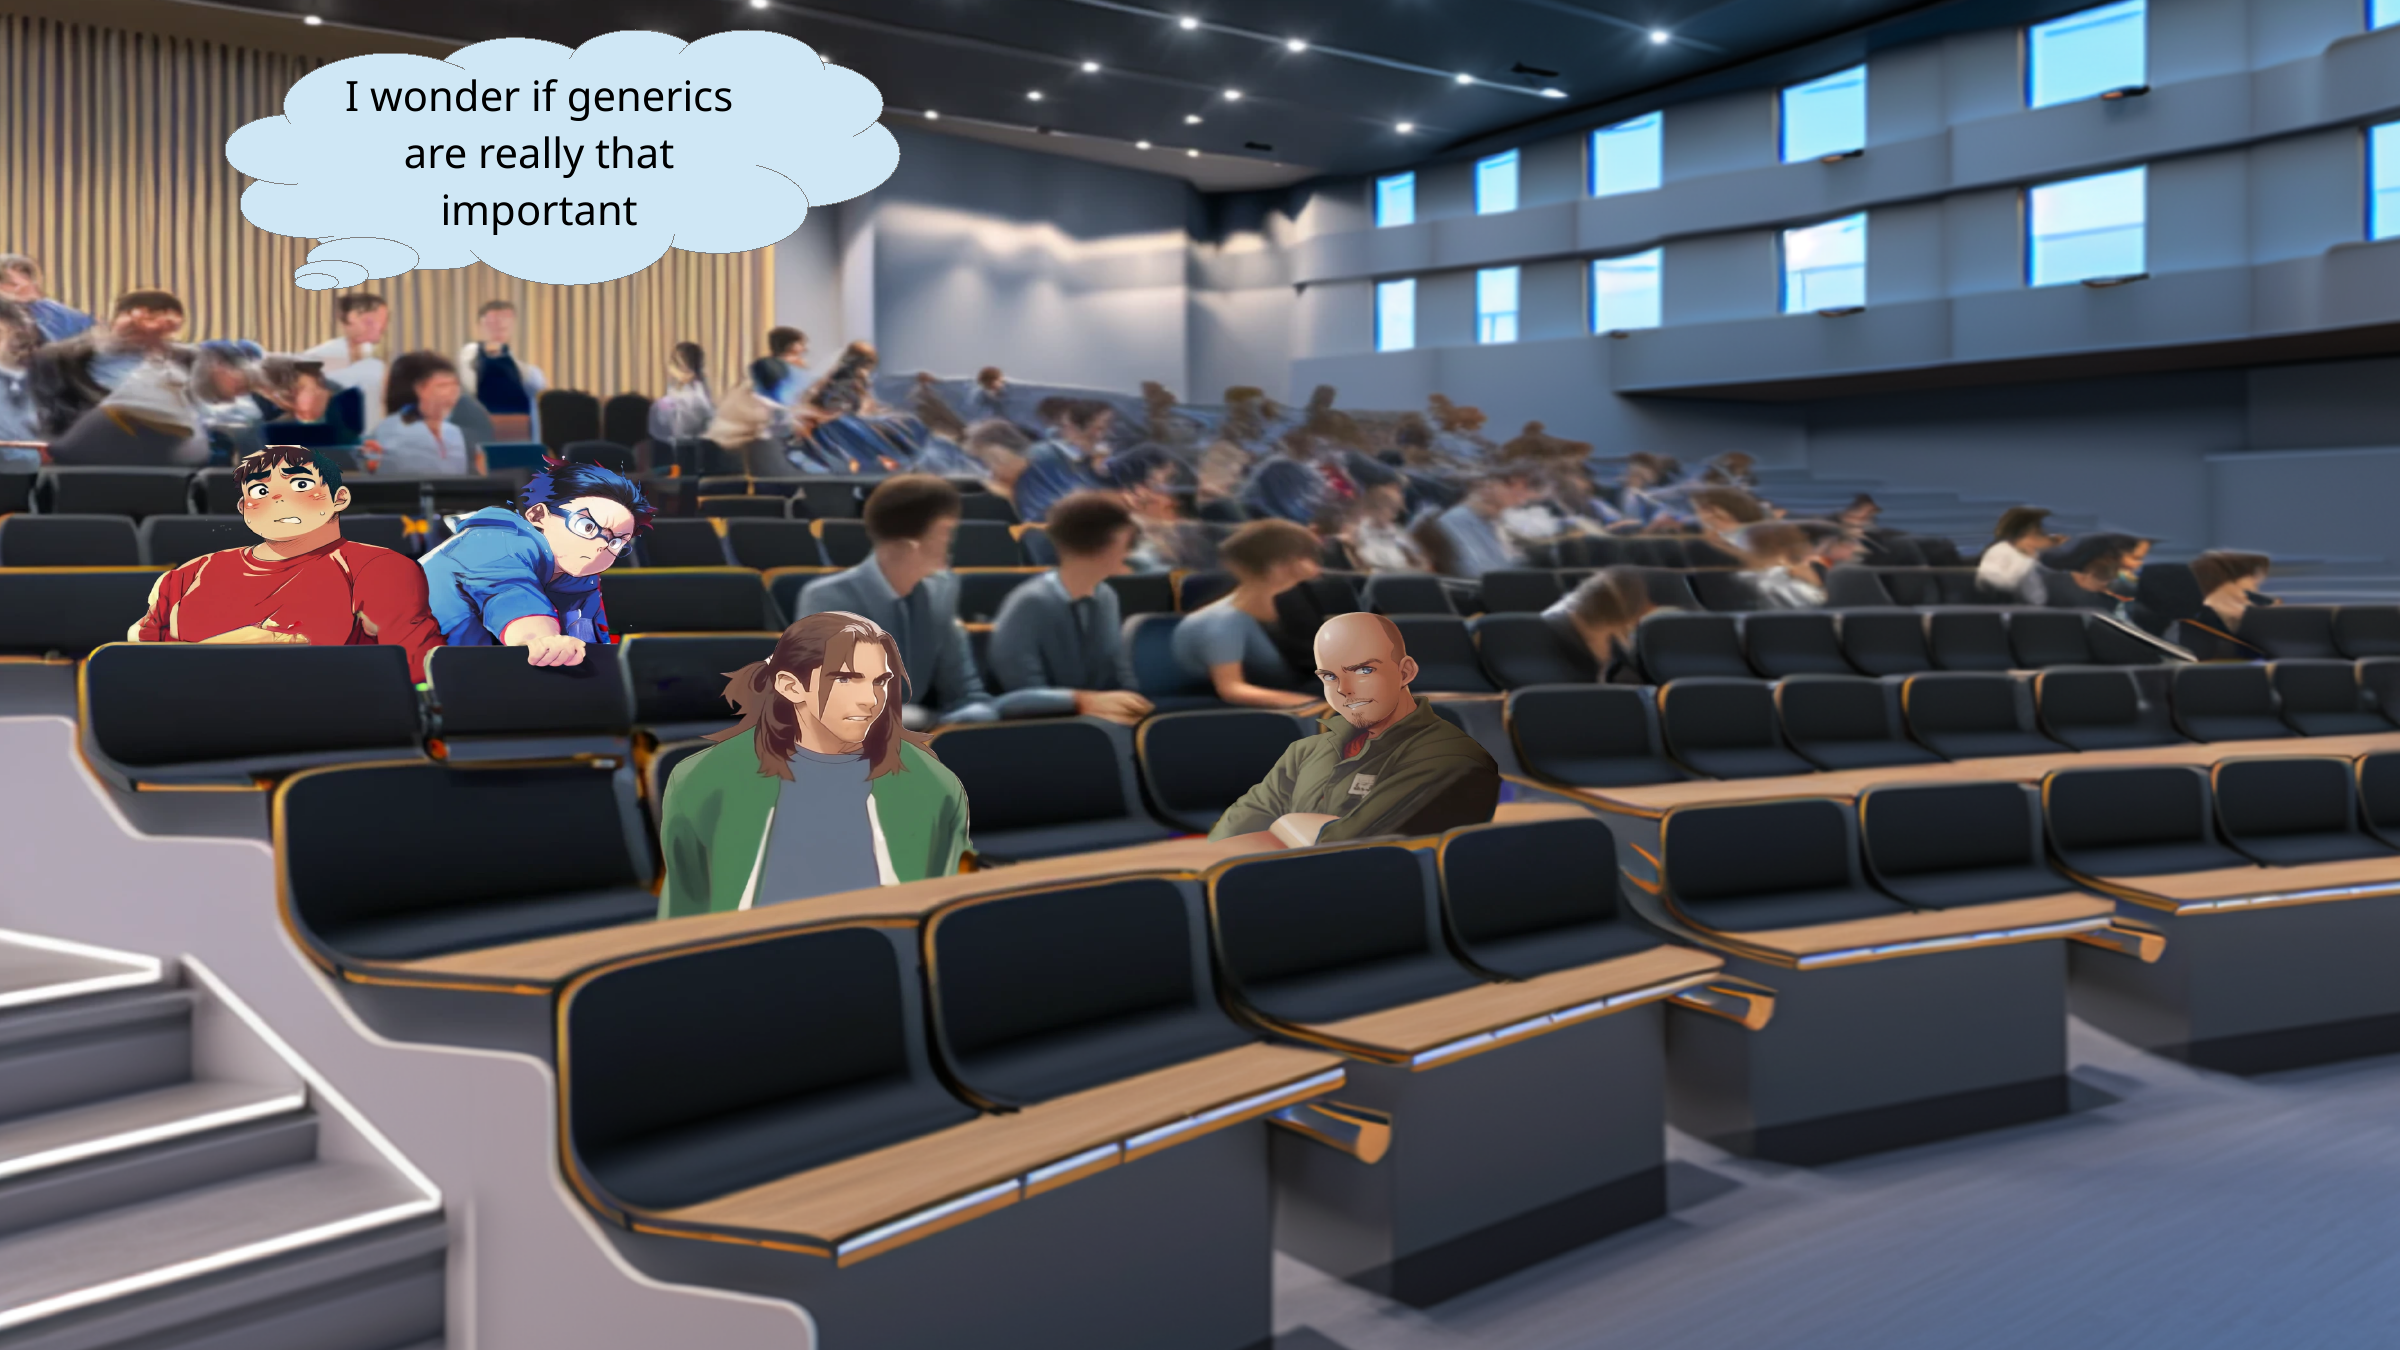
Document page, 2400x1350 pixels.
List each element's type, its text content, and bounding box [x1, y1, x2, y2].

text_box I wonder if generics are really that important [225, 29, 901, 291]
picture [0, 0, 2400, 1350]
